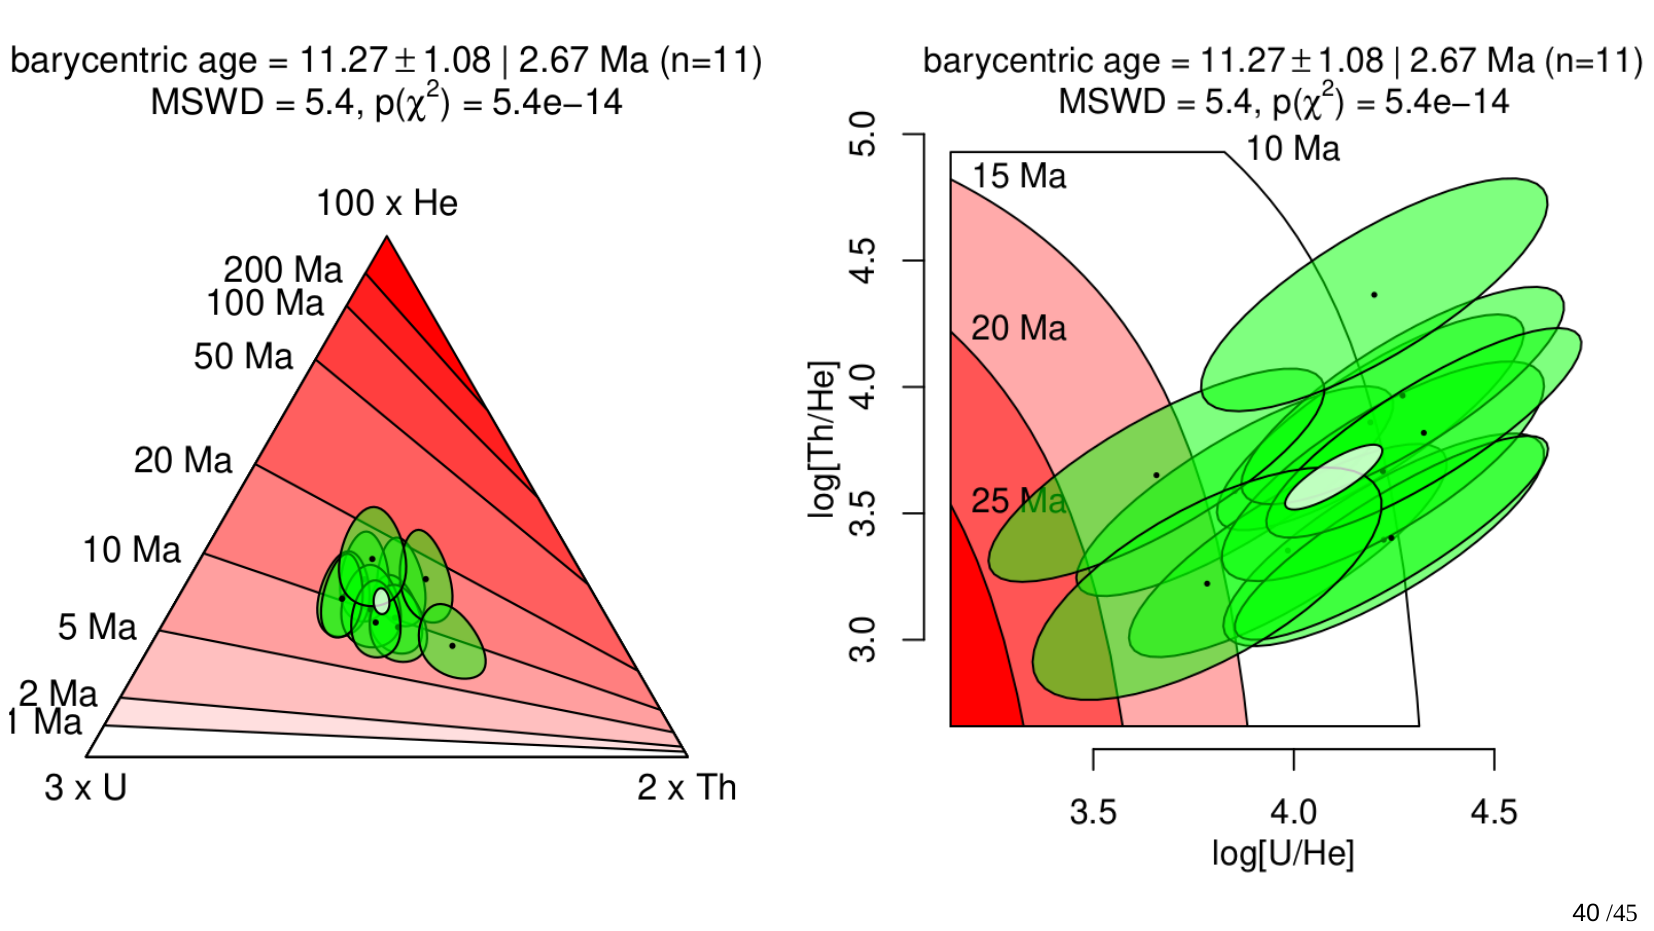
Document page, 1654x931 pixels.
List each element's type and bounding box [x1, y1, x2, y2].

picture [0, 41, 767, 815]
picture [795, 41, 1648, 883]
